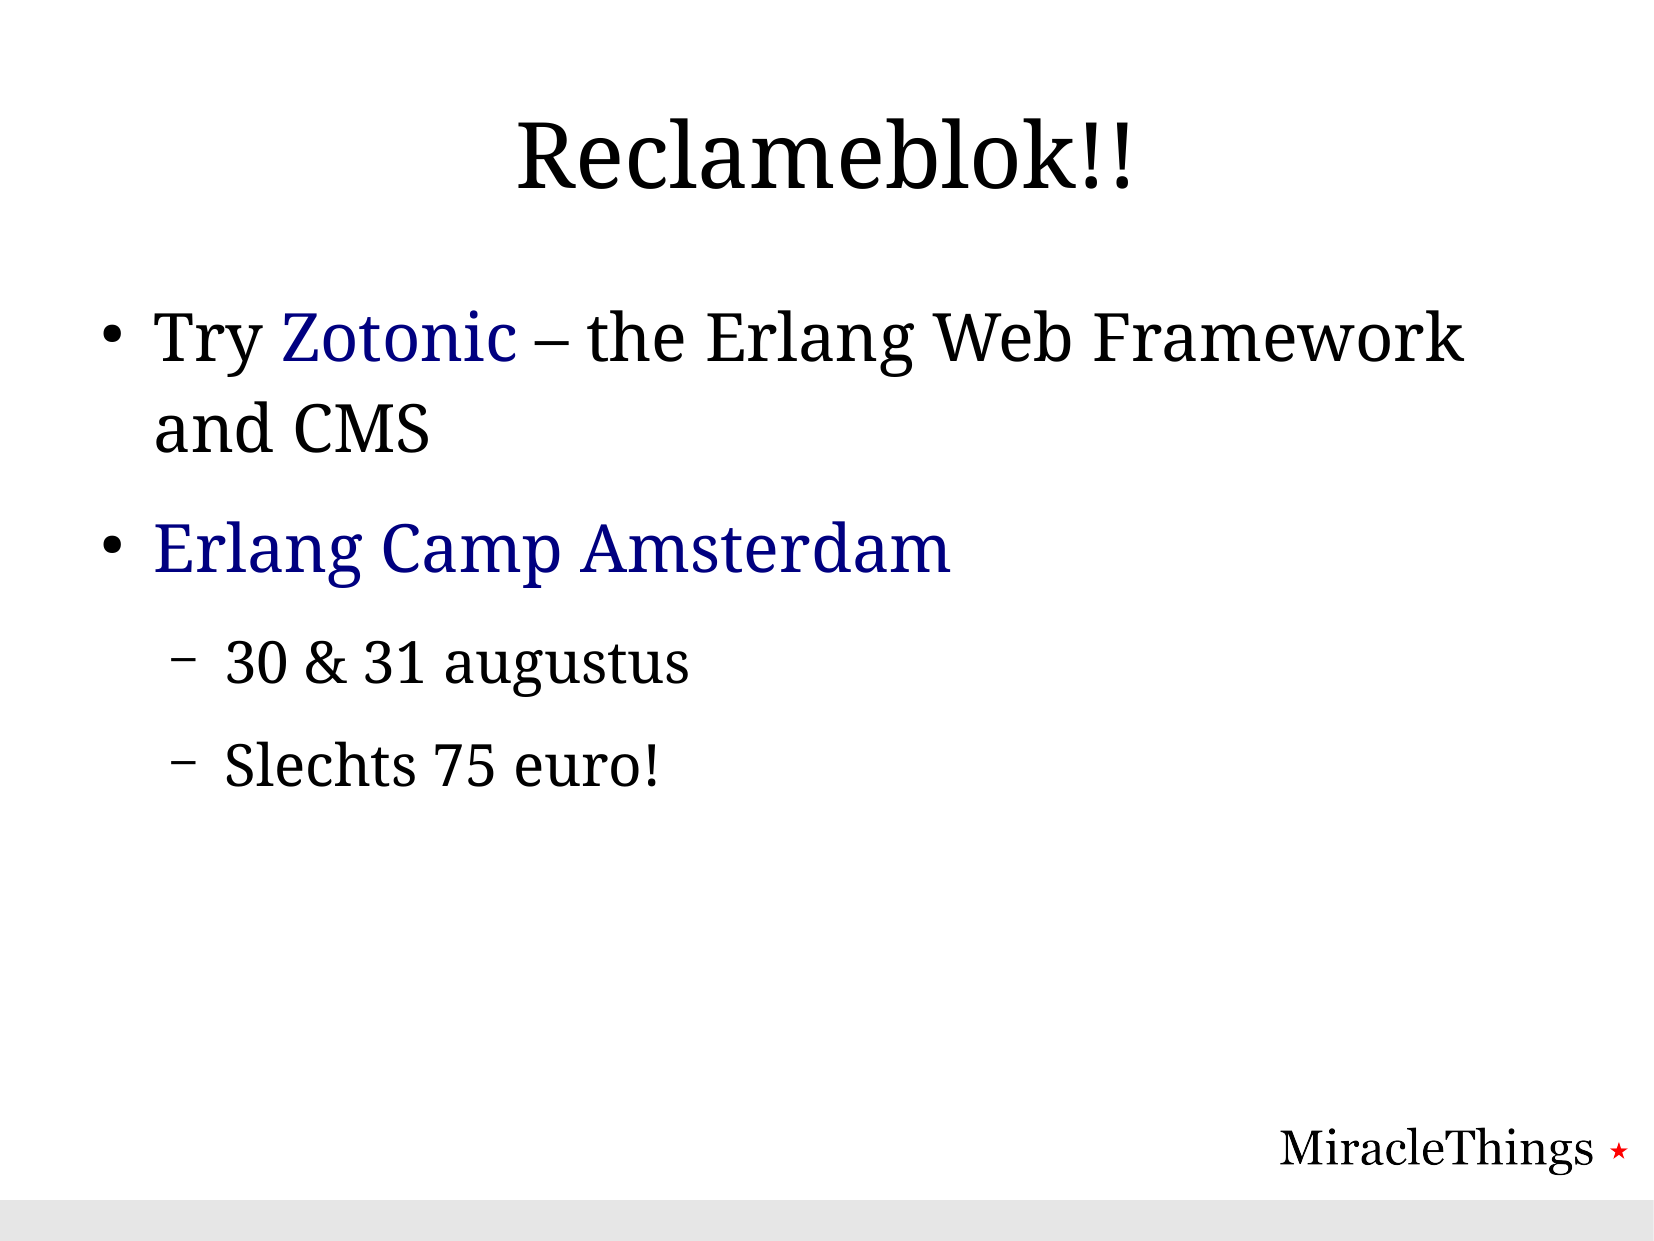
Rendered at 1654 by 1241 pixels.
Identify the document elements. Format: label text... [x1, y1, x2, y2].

picture [1248, 1054, 1654, 1200]
title Reclameblok!! [82, 49, 1571, 257]
list Try Zotonic – the Erlang Web Framework and CMS Erlang Camp Amsterdam 30 & 31 augustus Slechts 75 euro! [82, 290, 1538, 1010]
